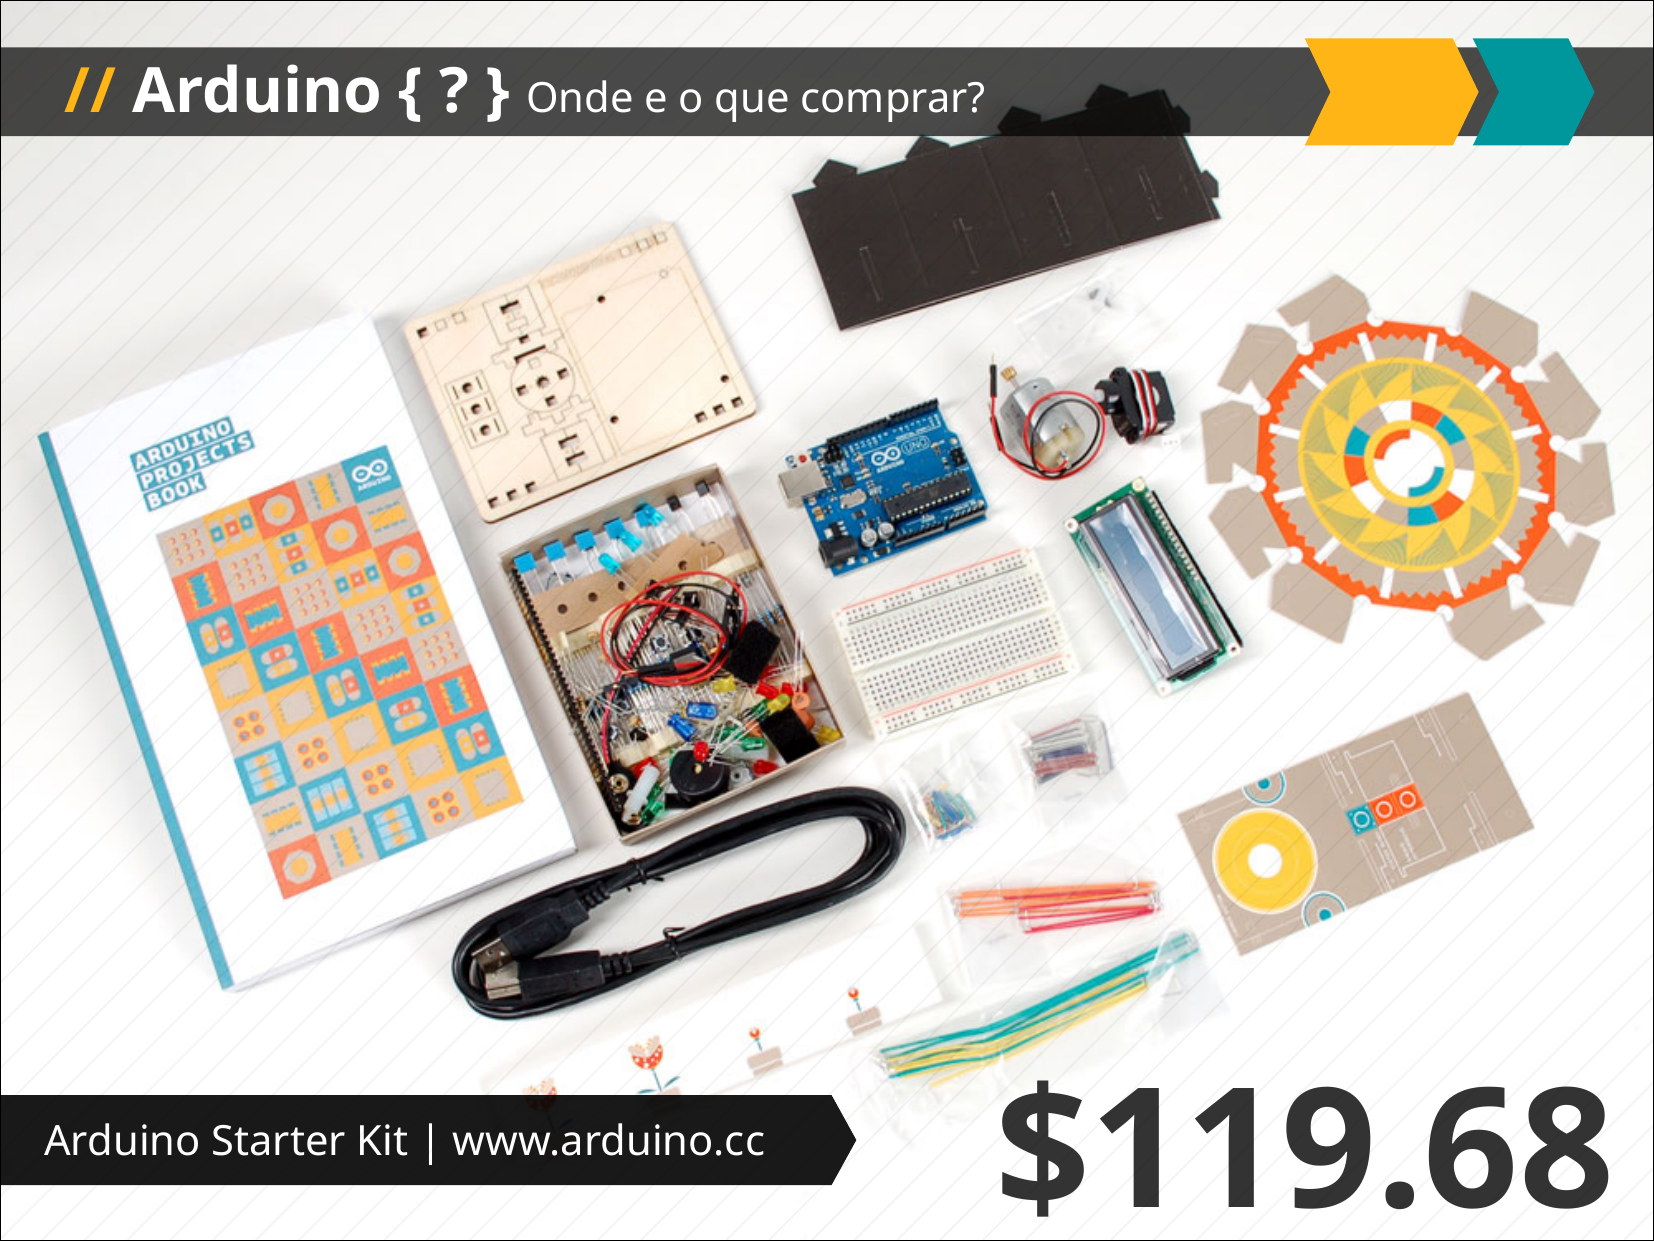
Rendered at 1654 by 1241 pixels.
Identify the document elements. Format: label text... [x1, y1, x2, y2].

text_box // Arduino { ? } Onde e o que comprar? [50, 38, 1063, 136]
text_box [0, 0, 1654, 1241]
